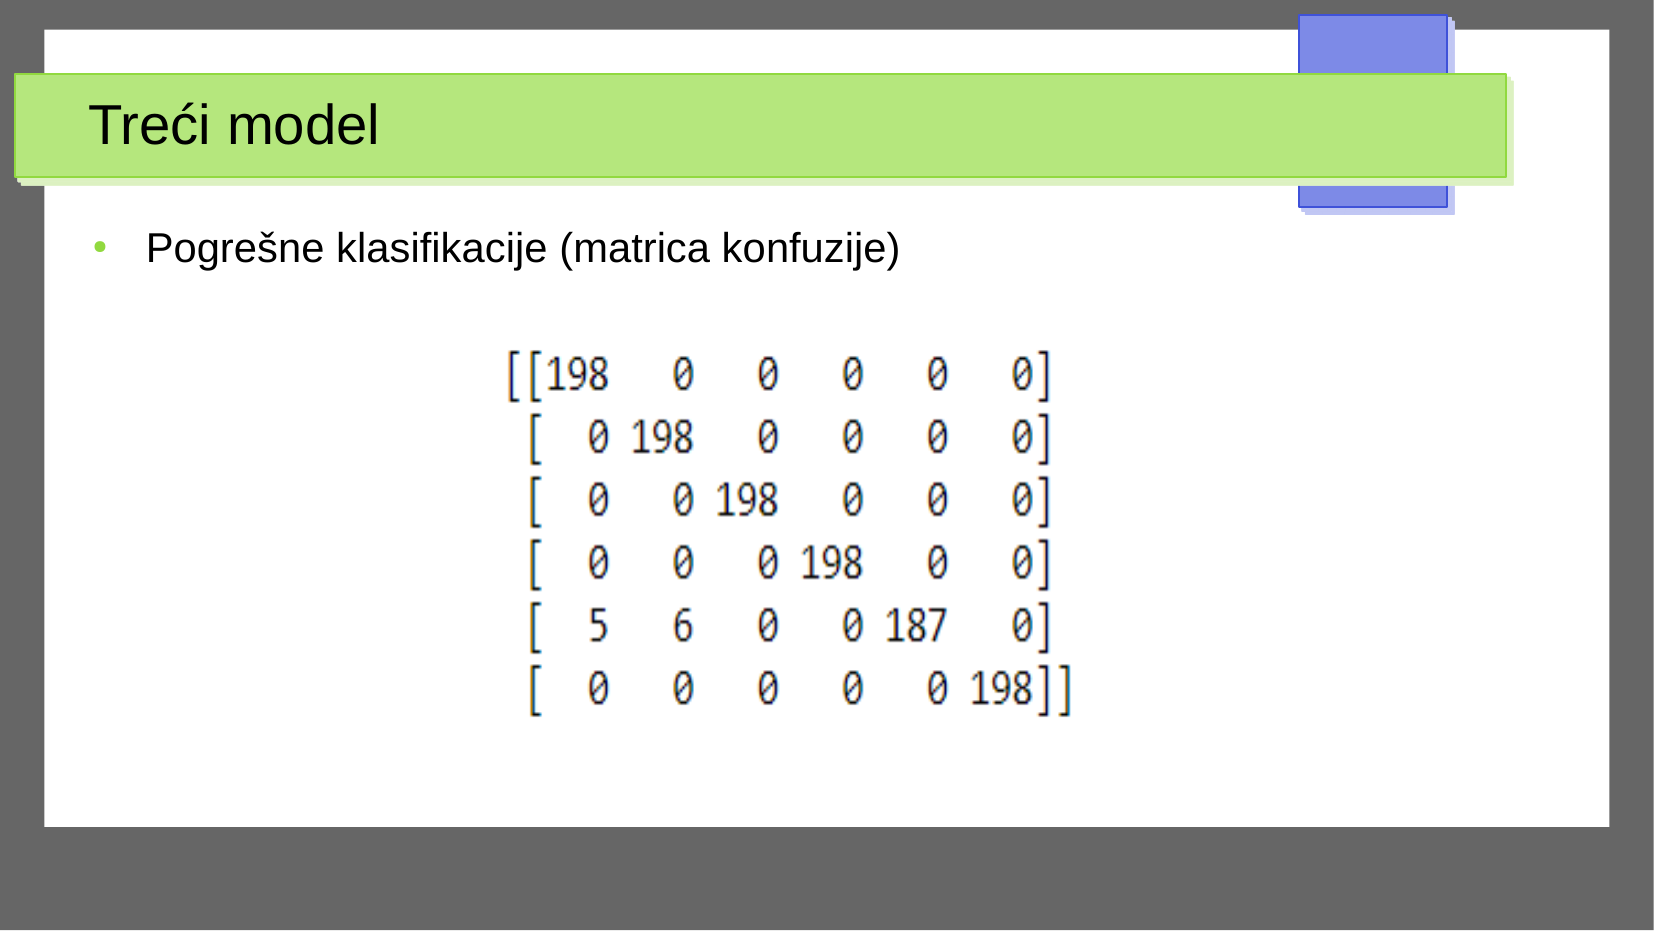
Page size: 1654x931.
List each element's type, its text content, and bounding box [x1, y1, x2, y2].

list Pogrešne klasifikacije (matrica konfuzije) [75, 225, 976, 301]
title Treći model [88, 73, 1506, 178]
picture [487, 337, 1088, 751]
